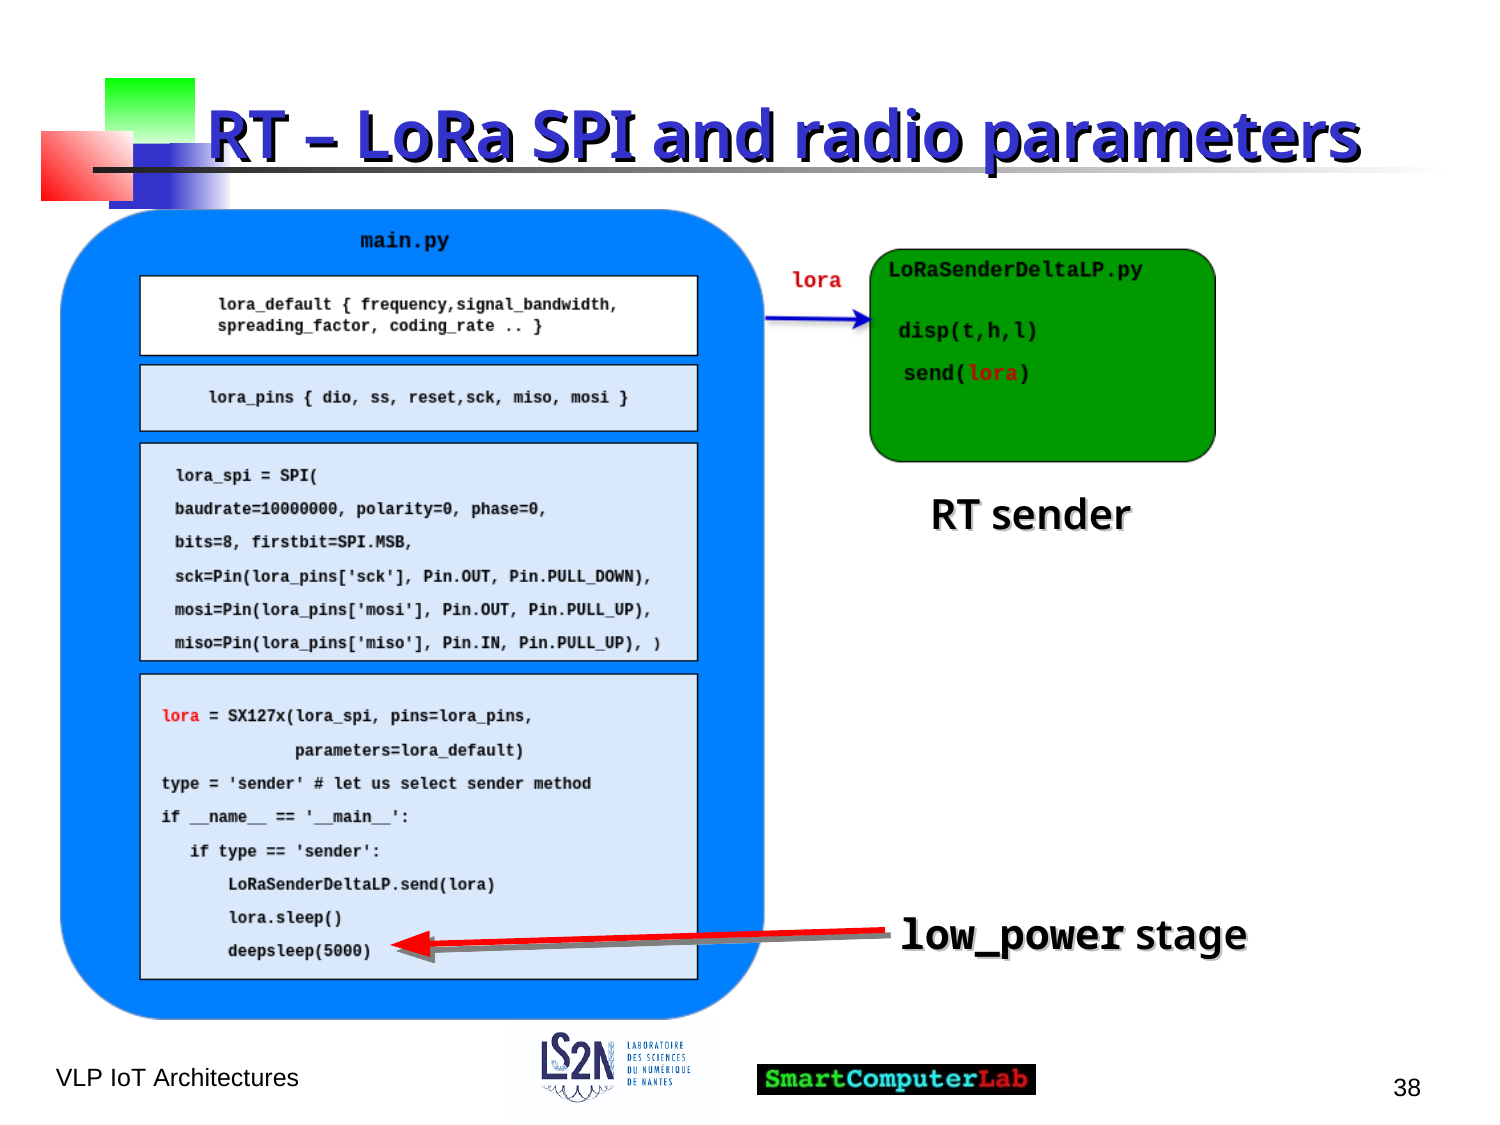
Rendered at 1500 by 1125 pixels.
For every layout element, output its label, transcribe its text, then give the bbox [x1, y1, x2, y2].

text_box low_power stage [885, 900, 1321, 966]
title RT – LoRa SPI and radio parameters [110, 84, 1474, 180]
text_box RT sender [915, 479, 1186, 555]
picture [60, 209, 1216, 1125]
picture [757, 1064, 1036, 1095]
